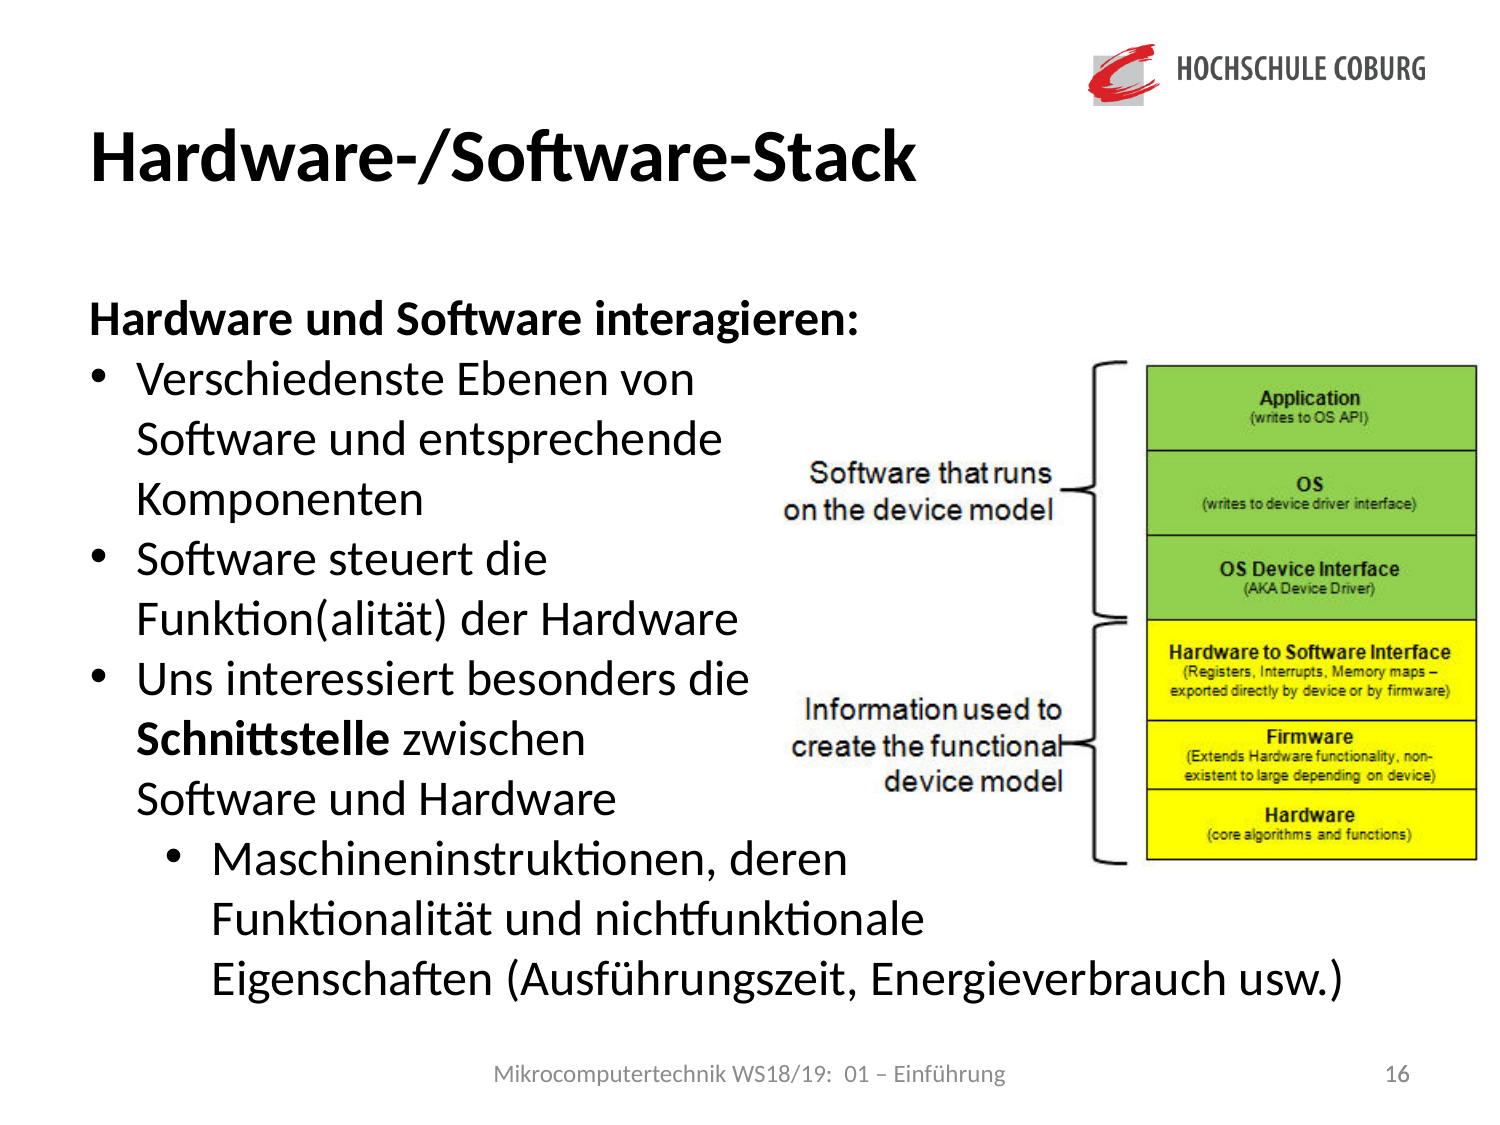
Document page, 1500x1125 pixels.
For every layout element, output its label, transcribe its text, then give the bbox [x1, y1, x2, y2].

title Hardware-/Software-Stack [75, 45, 1425, 259]
slide_number <number> [1074, 1042, 1425, 1103]
picture [1088, 44, 1425, 106]
text_box Hardware und Software interagieren: Verschiedenste Ebenen von Software und entsprechende Komponenten Software steuert die Funktion(alität) der Hardware Uns interessiert besonders die Schnittstelle zwischen Software und Hardware Maschineninstruktionen, deren Funktionalität und nichtfunktionale Eigenschaften (Ausführungszeit, Energieverbrauch usw.) [75, 277, 1479, 1013]
